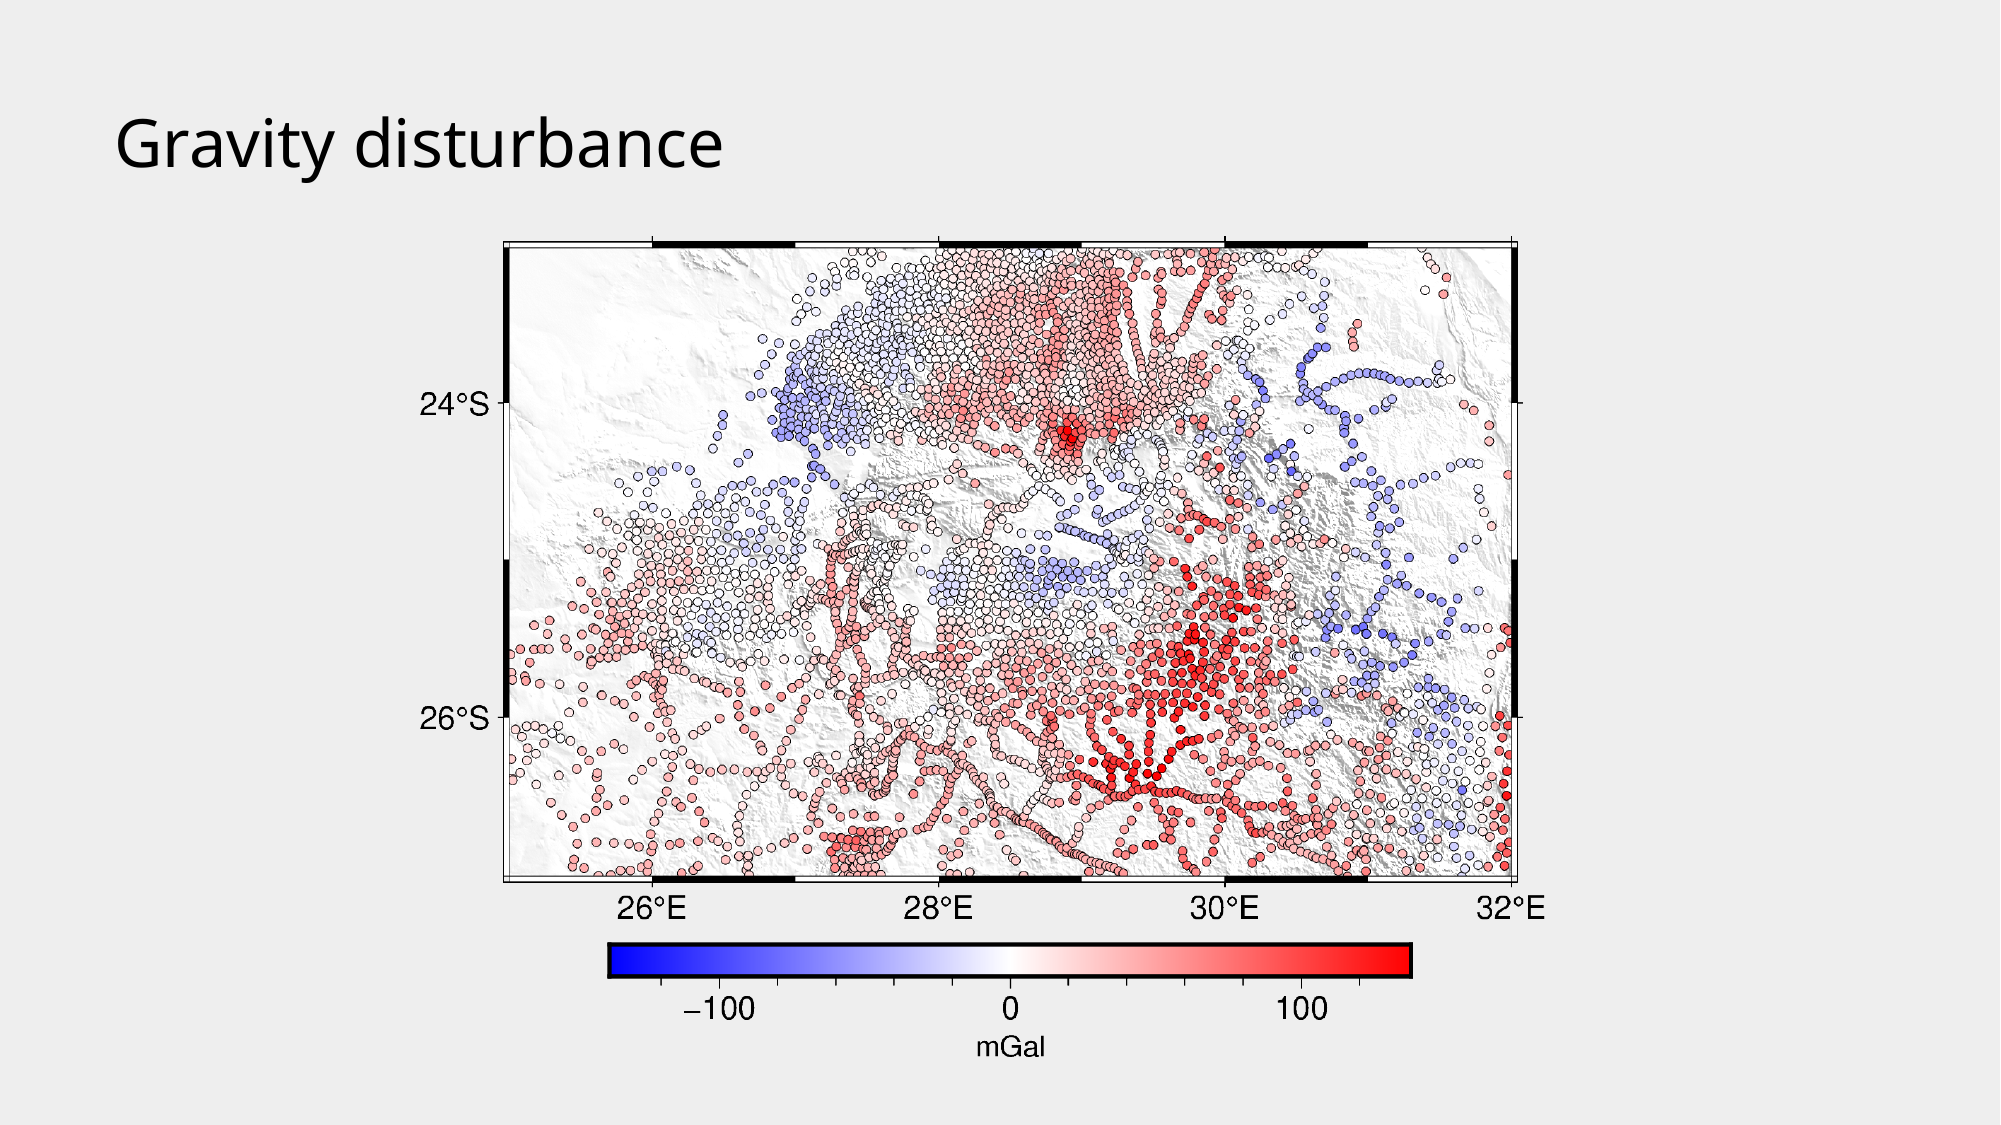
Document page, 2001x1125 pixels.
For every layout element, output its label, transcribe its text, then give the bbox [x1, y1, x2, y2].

text_box Gravity disturbance [99, 88, 1872, 207]
picture [420, 236, 1545, 1057]
